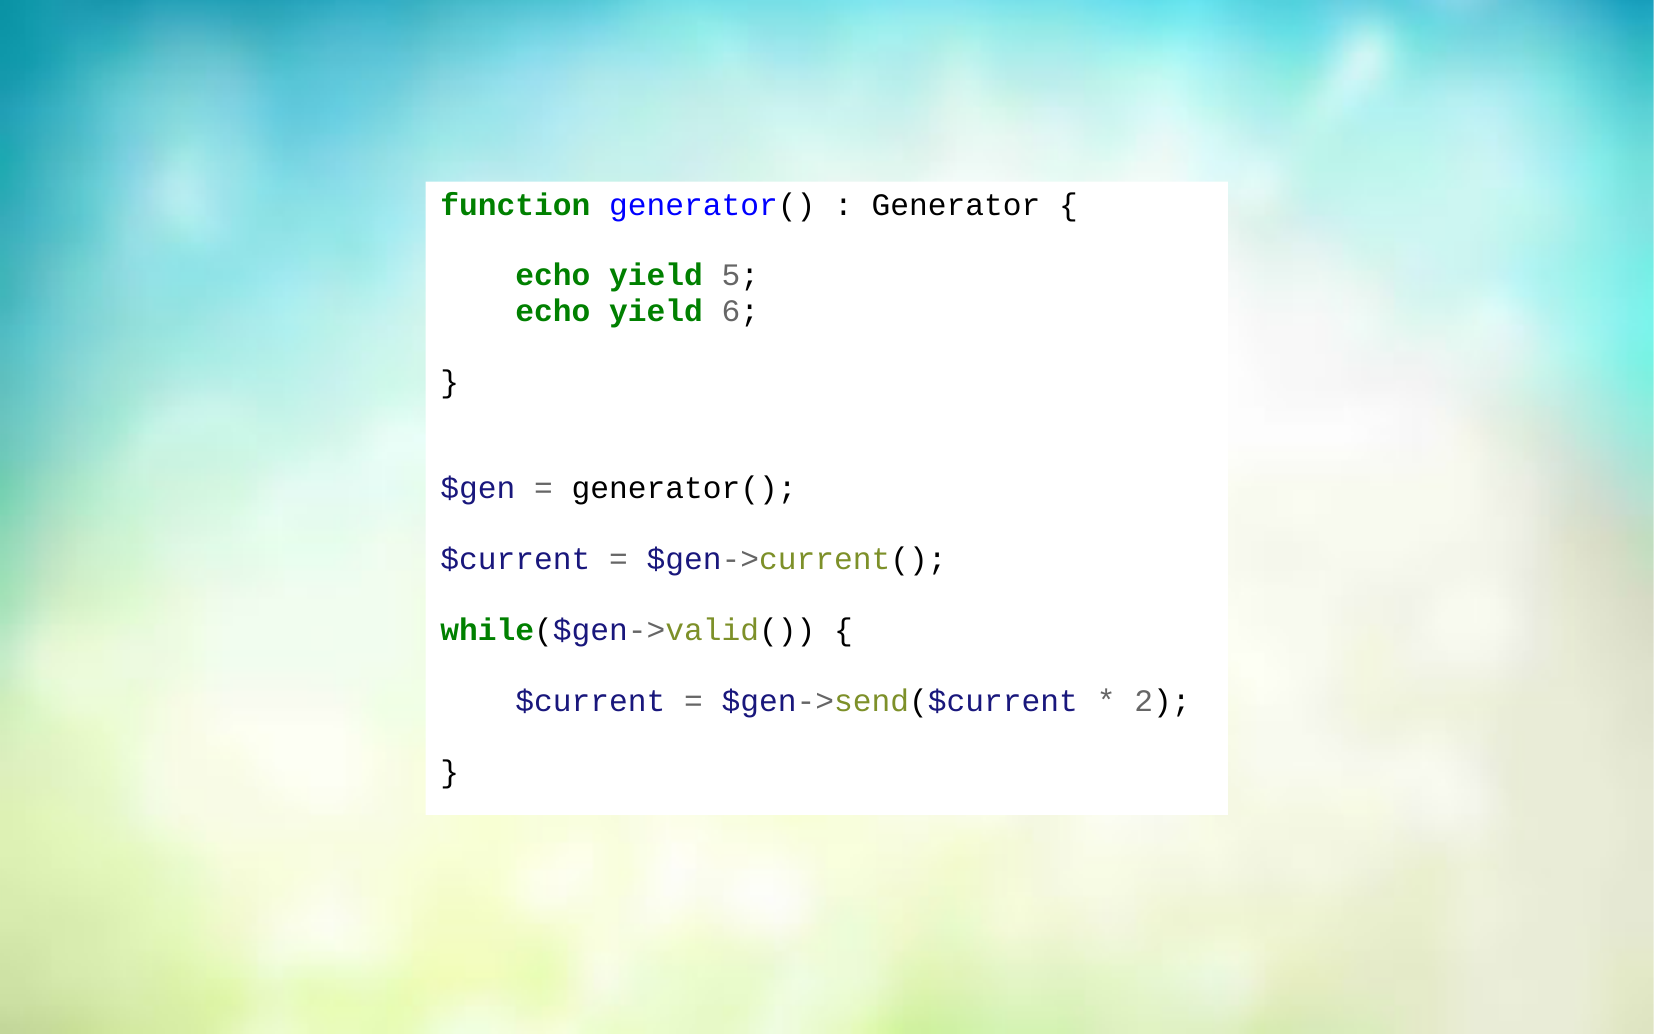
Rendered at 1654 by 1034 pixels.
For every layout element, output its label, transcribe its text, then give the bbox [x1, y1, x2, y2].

picture [0, 0, 1654, 1034]
text_box function generator() : Generator { echo yield 5; echo yield 6; } $gen = generator(); $current = $gen->current(); while($gen->valid()) { $current = $gen->send($current * 2); } [425, 181, 1228, 815]
